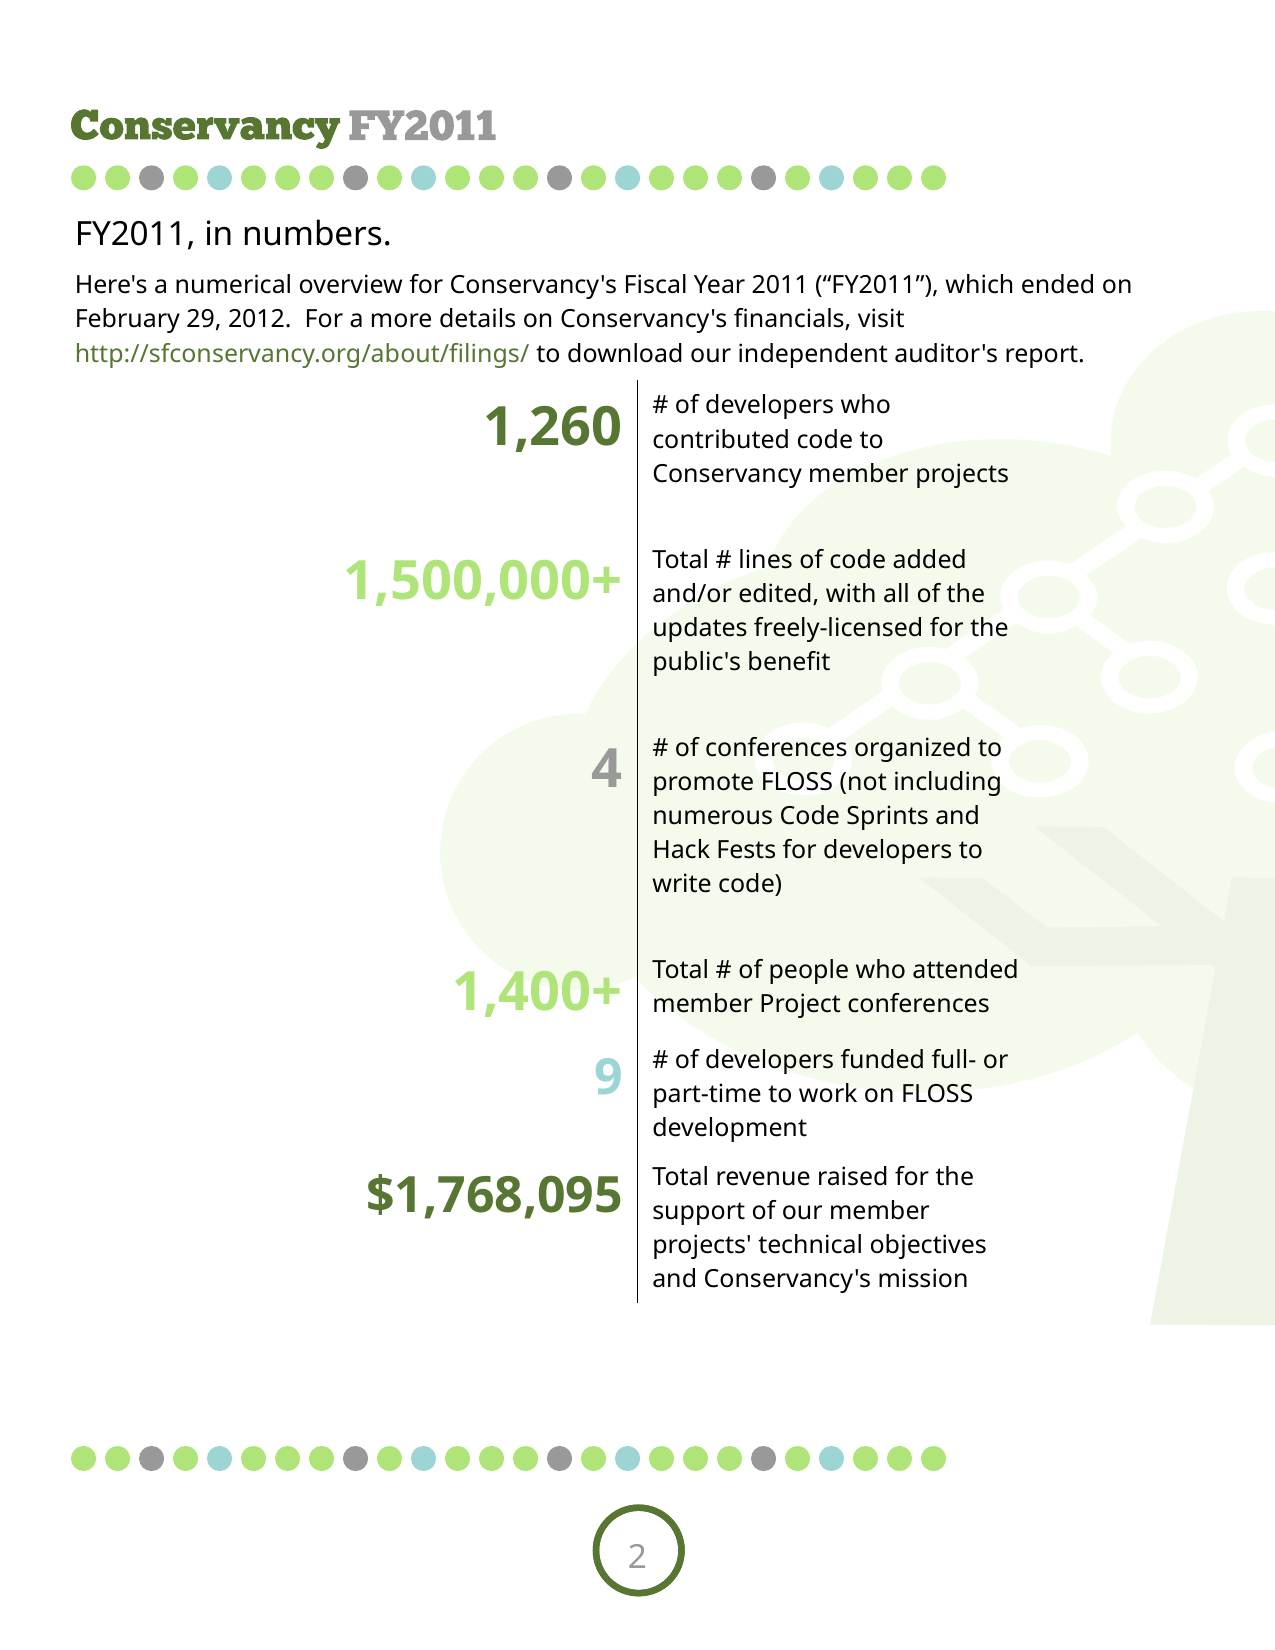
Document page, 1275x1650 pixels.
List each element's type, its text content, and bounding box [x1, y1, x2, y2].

table_header # of developers who contributed code to Conservancy member projects [638, 380, 1038, 534]
table_header 1,260 [237, 380, 637, 534]
table_cell 1,400+ [237, 944, 637, 1034]
table_cell 1,500,000+ [237, 534, 637, 722]
table_cell # of conferences organized to promote FLOSS (not including numerous Code Sprints and Hack Fests for developers to write code) [638, 722, 1038, 944]
table_cell Total # of people who attended member Project conferences [638, 944, 1038, 1034]
table_cell # of developers funded full- or part-time to work on FLOSS development [638, 1034, 1038, 1151]
table_cell Total # lines of code added and/or edited, with all of the updates freely-licensed for the public's benefit [638, 534, 1038, 722]
table_cell $1,768,095 [237, 1151, 637, 1303]
table_cell 4 [237, 722, 637, 944]
list FY2011, in numbers. Here's a numerical overview for Conservancy's Fiscal Year 2011 (“FY2011”), which ended on February 29, 2012. For a more details on Conservancy's financials, visit http://sfconservancy.org/about/filings/ to download our independent auditor's report. [74, 210, 1171, 346]
table_cell 9 [237, 1034, 637, 1151]
table_cell Total revenue raised for the support of our member projects' technical objectives and Conservancy's mission [638, 1151, 1038, 1303]
